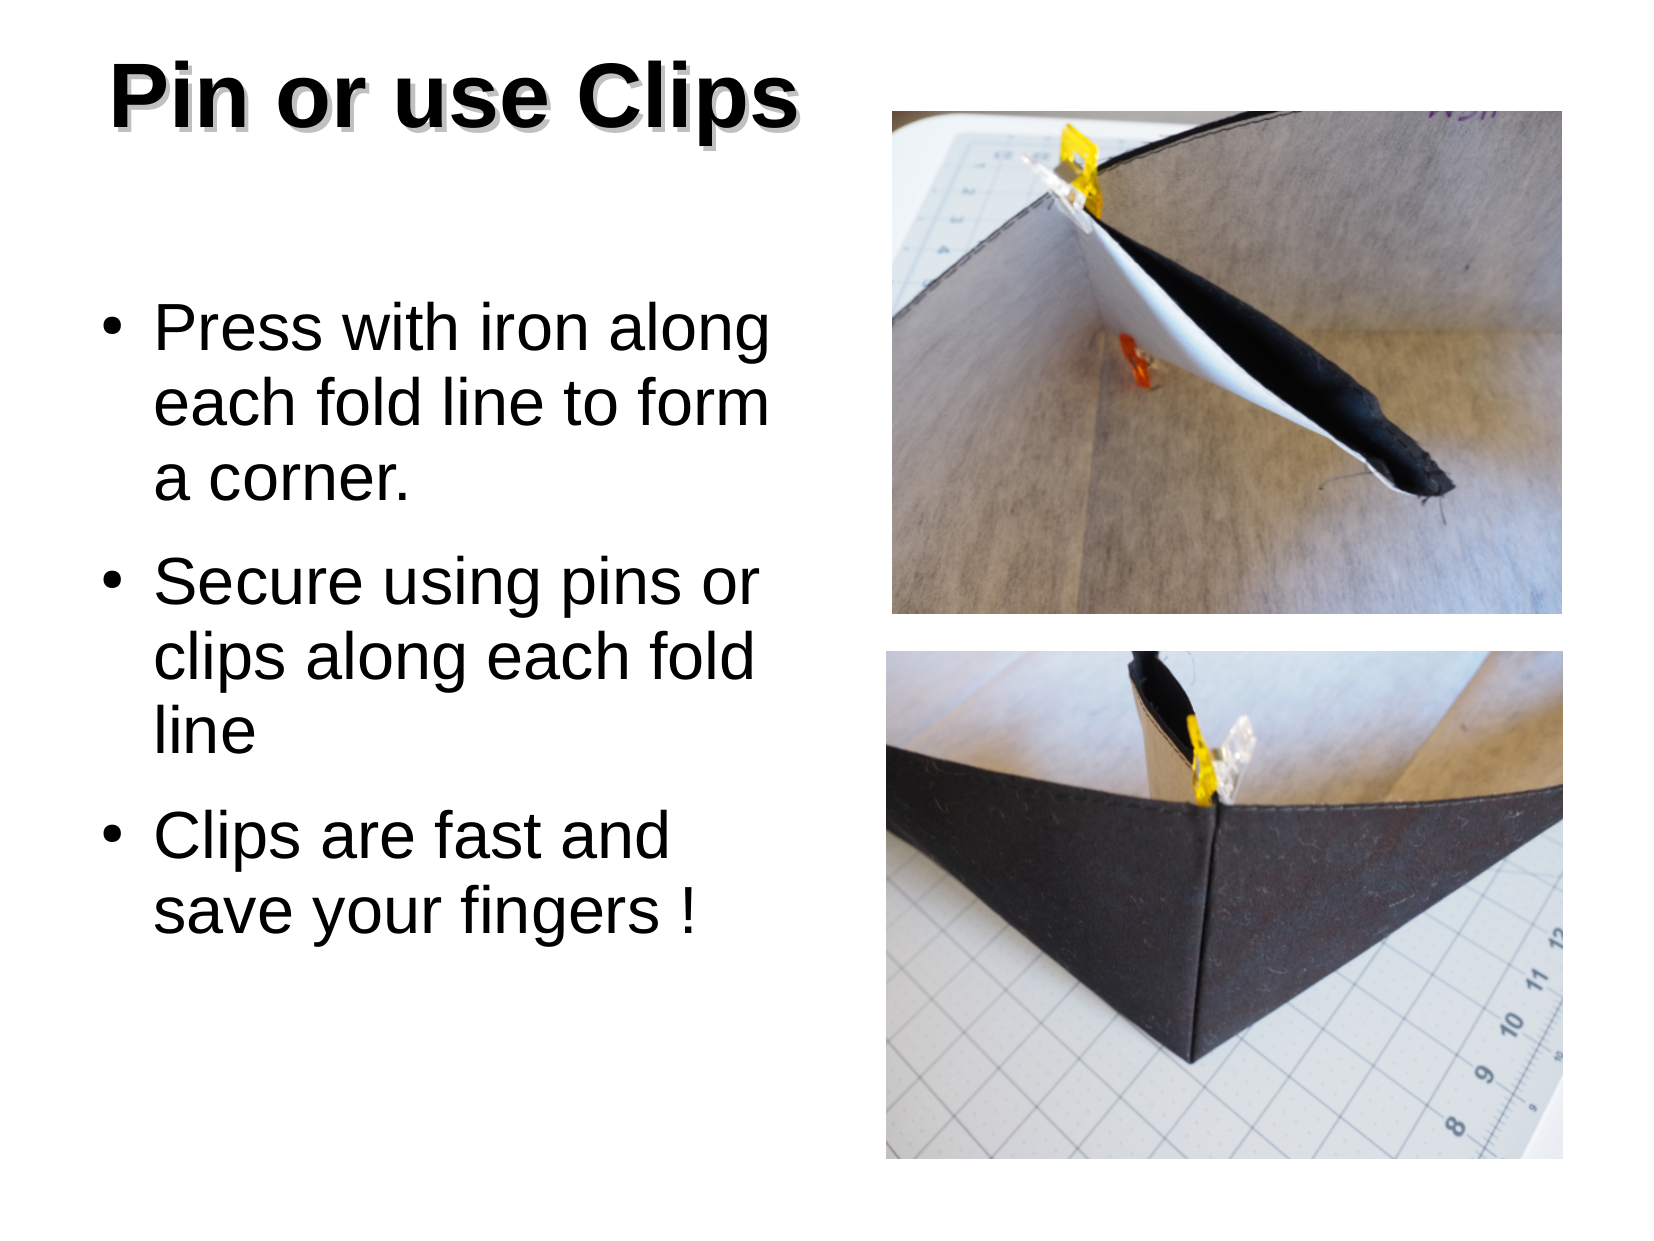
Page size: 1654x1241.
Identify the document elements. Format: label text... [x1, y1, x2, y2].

picture [886, 651, 1563, 1159]
title Pin or use Clips [82, 44, 827, 148]
picture [892, 111, 1562, 614]
list Press with iron along each fold line to form a corner. Secure using pins or clips along each fold line Clips are fast and save your fingers ! [82, 290, 809, 1010]
